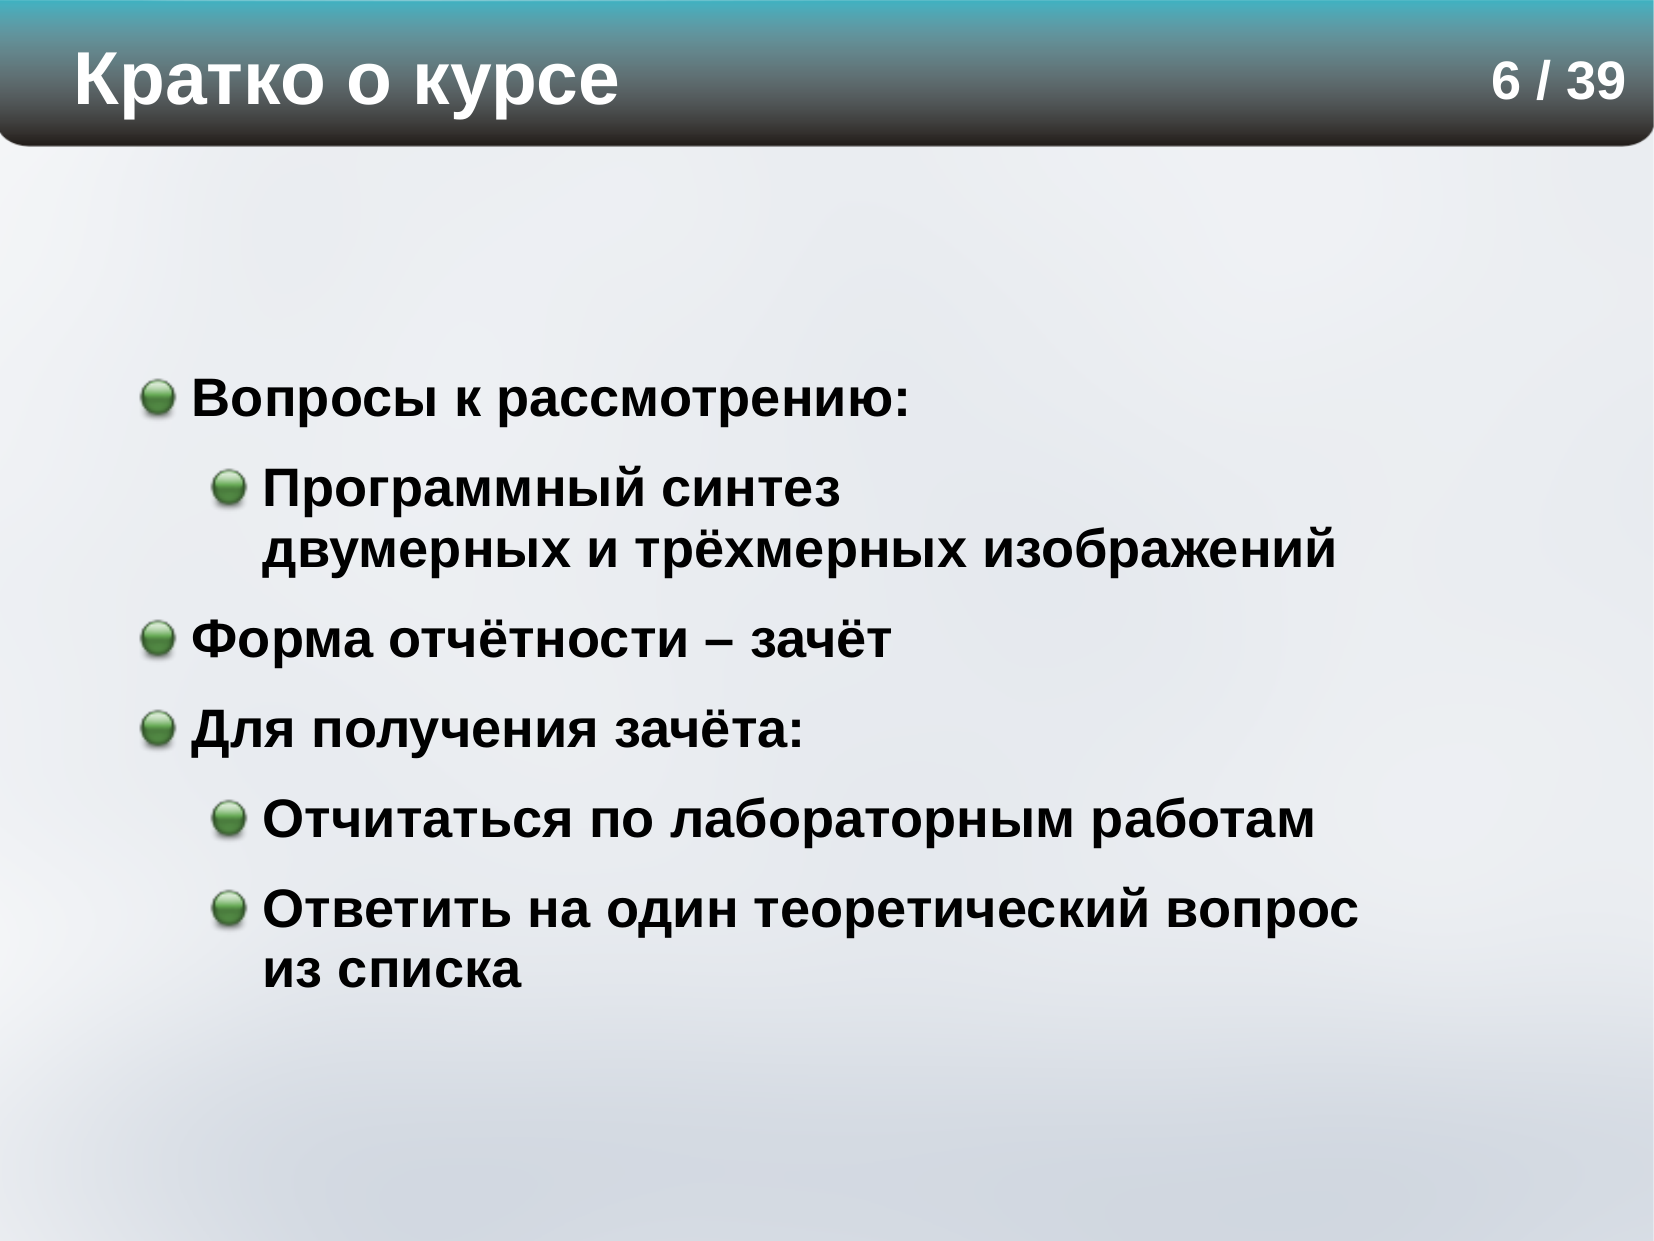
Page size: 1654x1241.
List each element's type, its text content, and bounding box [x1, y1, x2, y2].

text_box <number> / 39 [1476, 42, 1654, 179]
text_box Вопросы к рассмотрению: Программный синтез двумерных и трёхмерных изображений Форма отчётности – зачёт Для получения зачёта: Отчитаться по лабораторным работам Ответить на один теоретический вопрос из списка [118, 360, 1595, 1007]
text_box Кратко о курсе [59, 29, 916, 129]
picture [0, 0, 1654, 1241]
